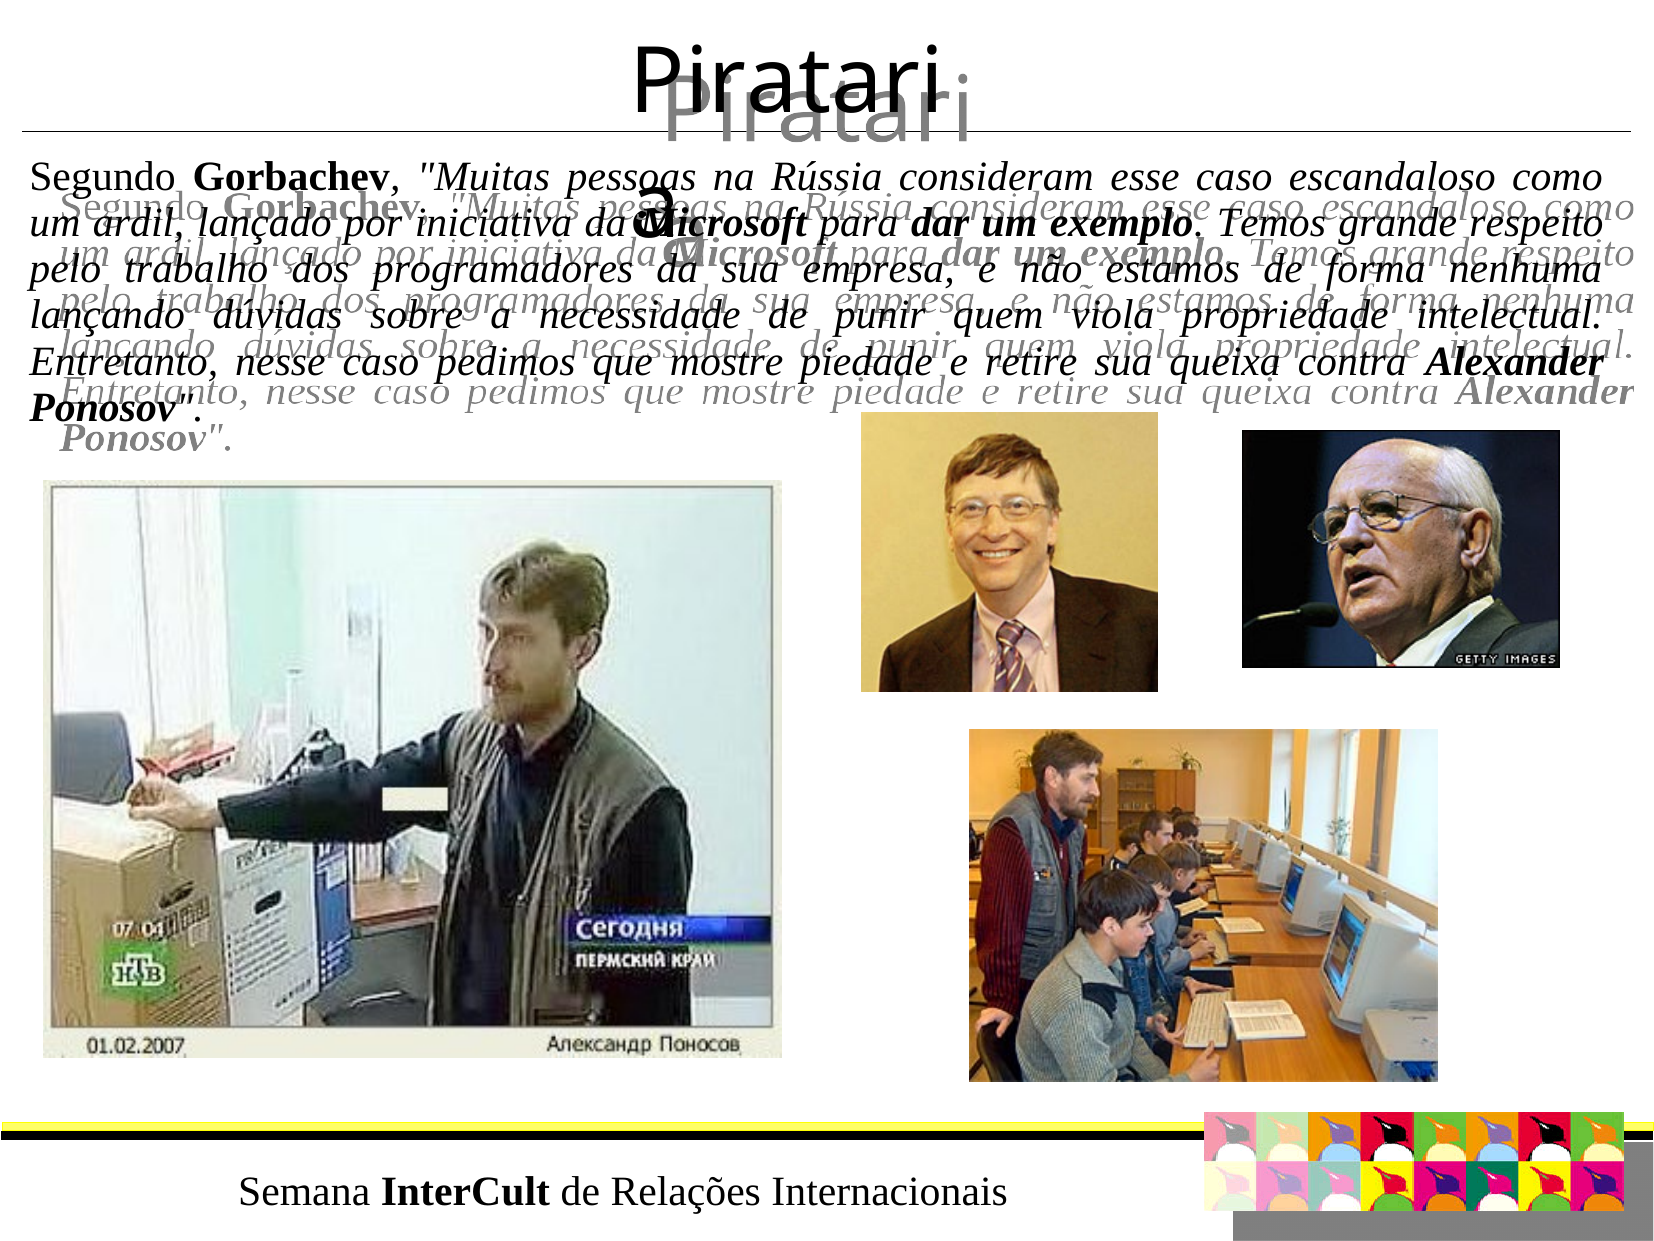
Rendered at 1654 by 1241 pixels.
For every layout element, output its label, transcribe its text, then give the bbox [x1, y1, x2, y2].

text_box Segundo Gorbachev, "Muitas pessoas na Rússia consideram esse caso escandaloso como um ardil, lançado por iniciativa da Microsoft para dar um exemplo. Temos grande respeito pelo trabalho dos programadores da sua empresa, e não estamos de forma nenhuma lançando dúvidas sobre a necessidade de punir quem viola propriedade intelectual. Entretanto, nesse caso pedimos que mostre piedade e retire sua queixa contra Alexander Ponosov". [29, 152, 1605, 431]
text_box [1, 1122, 1204, 1140]
picture [43, 480, 782, 1058]
text_box [1624, 1122, 1654, 1140]
picture [969, 729, 1438, 1082]
picture [1242, 430, 1560, 669]
picture [861, 412, 1158, 692]
text_box Pirataria [629, 14, 974, 125]
text_box Semana InterCult de Relações Internacionais [238, 1168, 1009, 1217]
chart [1204, 1112, 1624, 1211]
